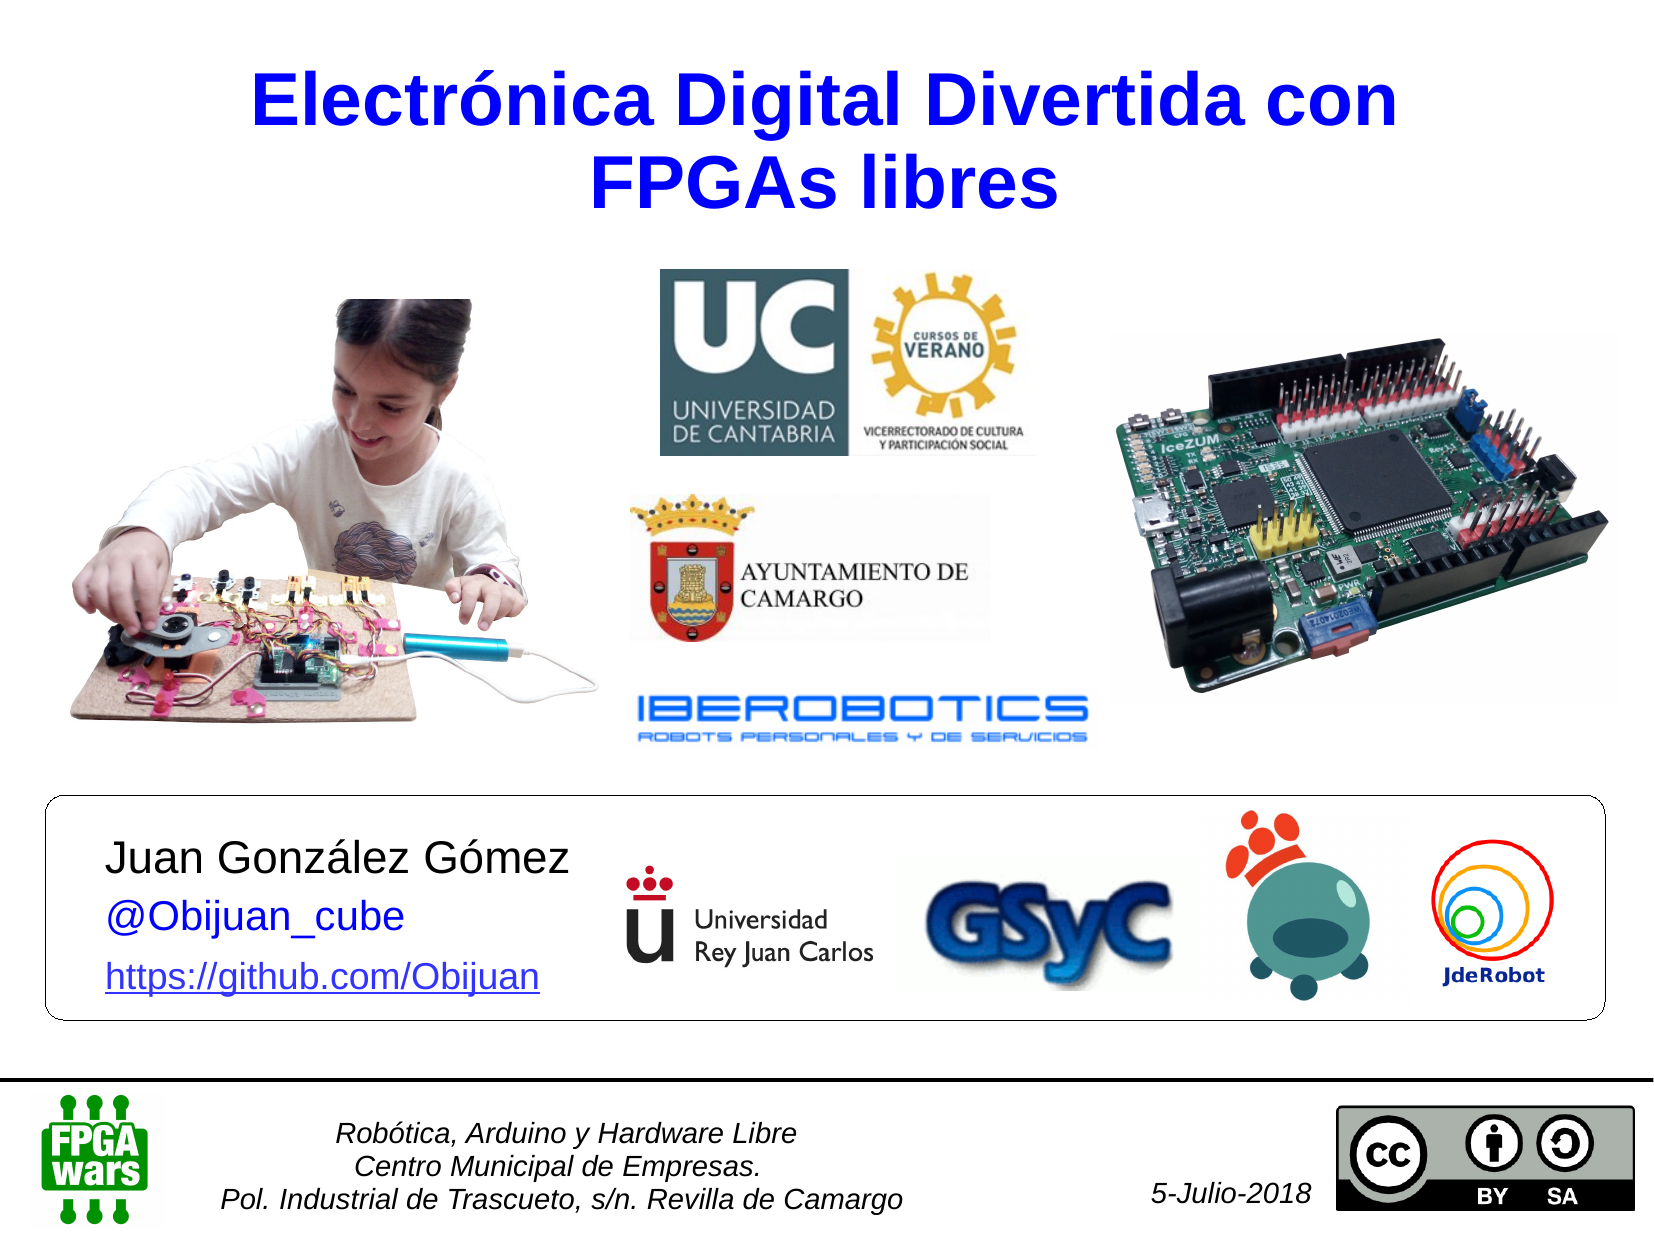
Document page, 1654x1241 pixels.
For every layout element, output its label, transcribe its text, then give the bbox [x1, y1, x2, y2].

picture [610, 855, 886, 976]
picture [660, 269, 1036, 456]
picture [30, 1094, 166, 1230]
picture [900, 855, 1196, 991]
text_box [45, 795, 1606, 1021]
text_box 5-Julio-2018 [1126, 1170, 1337, 1224]
picture [45, 299, 1099, 751]
text_box Robótica, Arduino y Hardware Libre Centro Municipal de Empresas. Pol. Industrial de Trascueto, s/n. Revilla de Camargo [150, 1110, 976, 1224]
text_box @Obijuan_cube [90, 885, 451, 961]
title Electrónica Digital Divertida con FPGAs libres [165, 30, 1486, 253]
text_box https://github.com/Obijuan [90, 948, 556, 1006]
text_box Juan González Gómez [90, 825, 601, 916]
picture [1200, 810, 1576, 1006]
picture [1336, 1094, 1636, 1221]
picture [1110, 332, 1621, 706]
